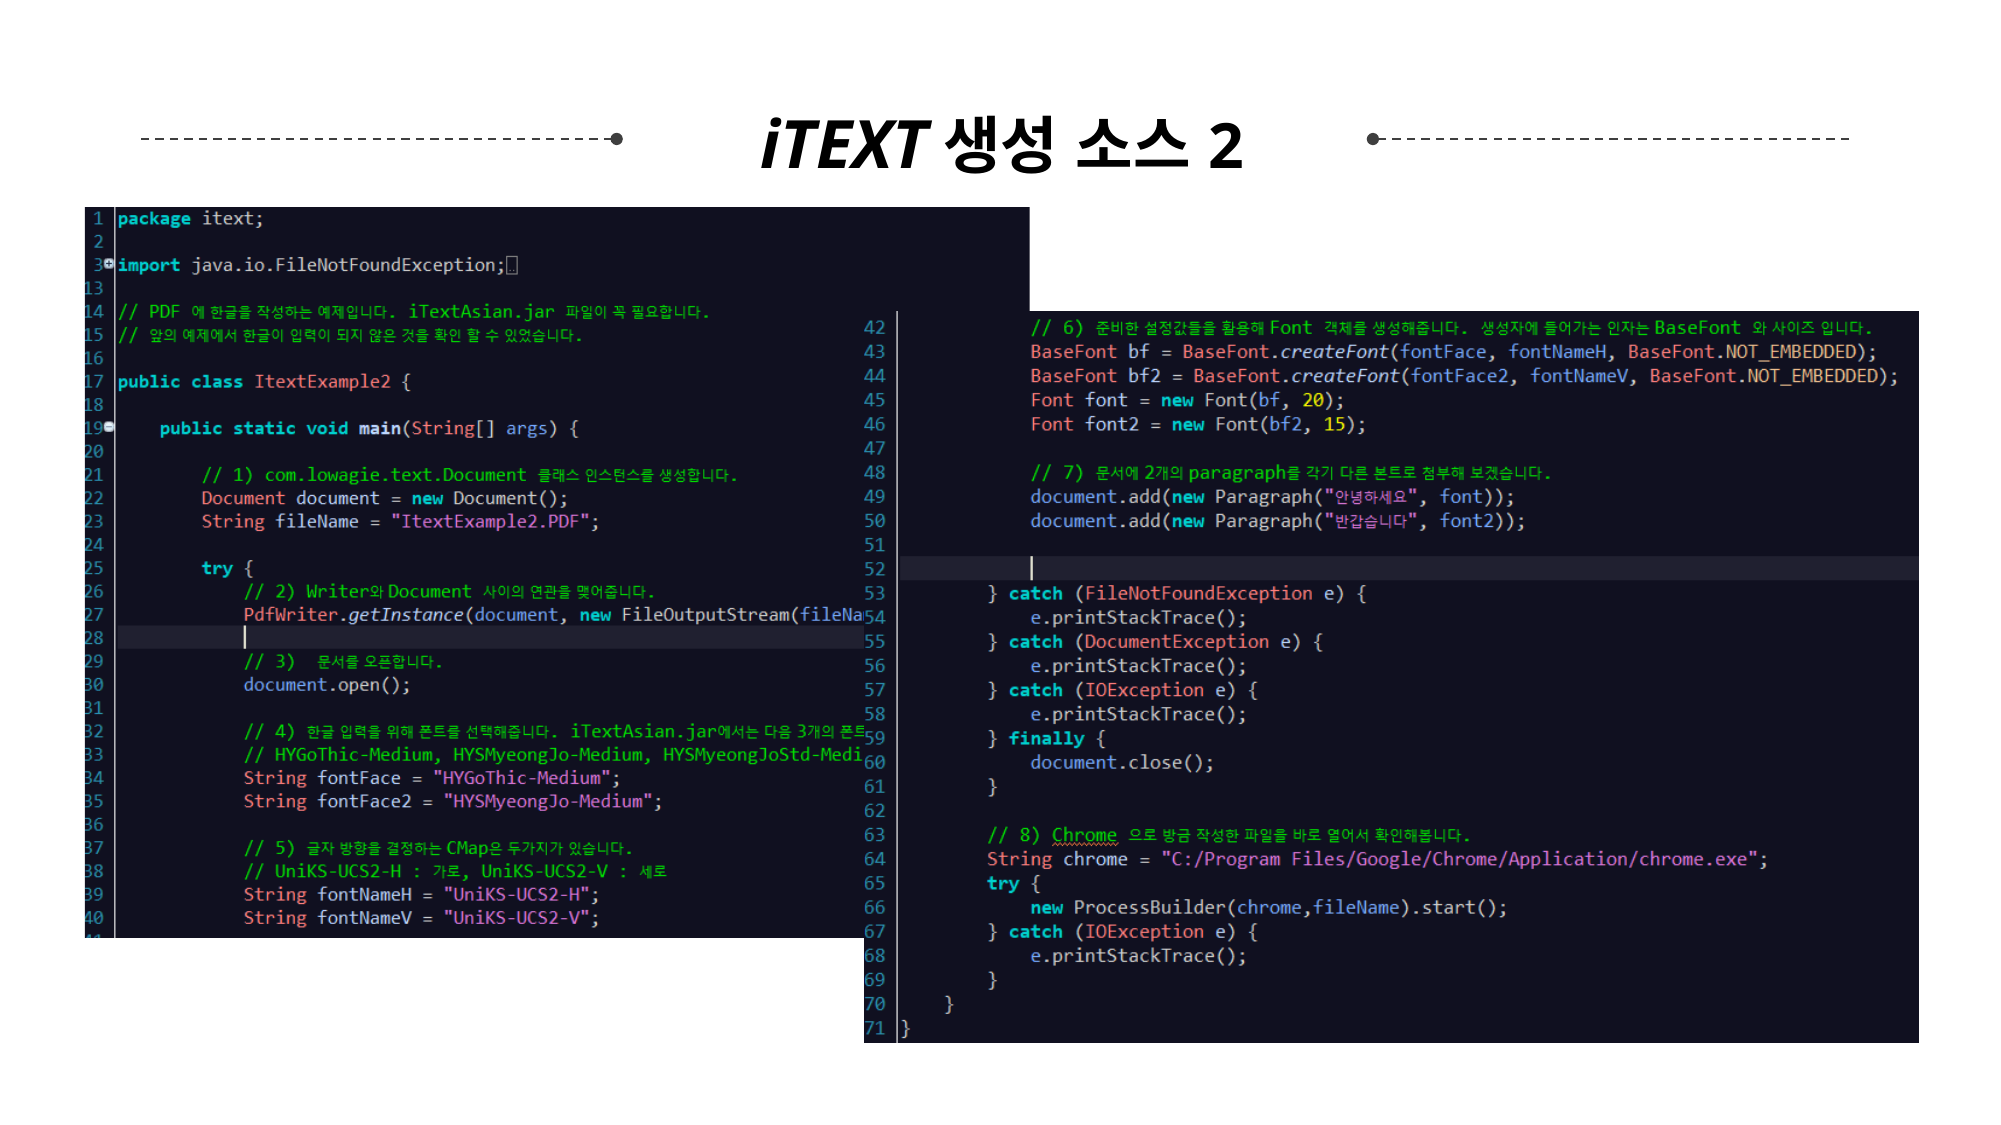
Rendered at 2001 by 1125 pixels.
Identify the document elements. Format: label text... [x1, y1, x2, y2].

picture [84, 207, 1919, 1043]
text_box iTEXT 생성 소스 2 [567, 54, 1438, 191]
